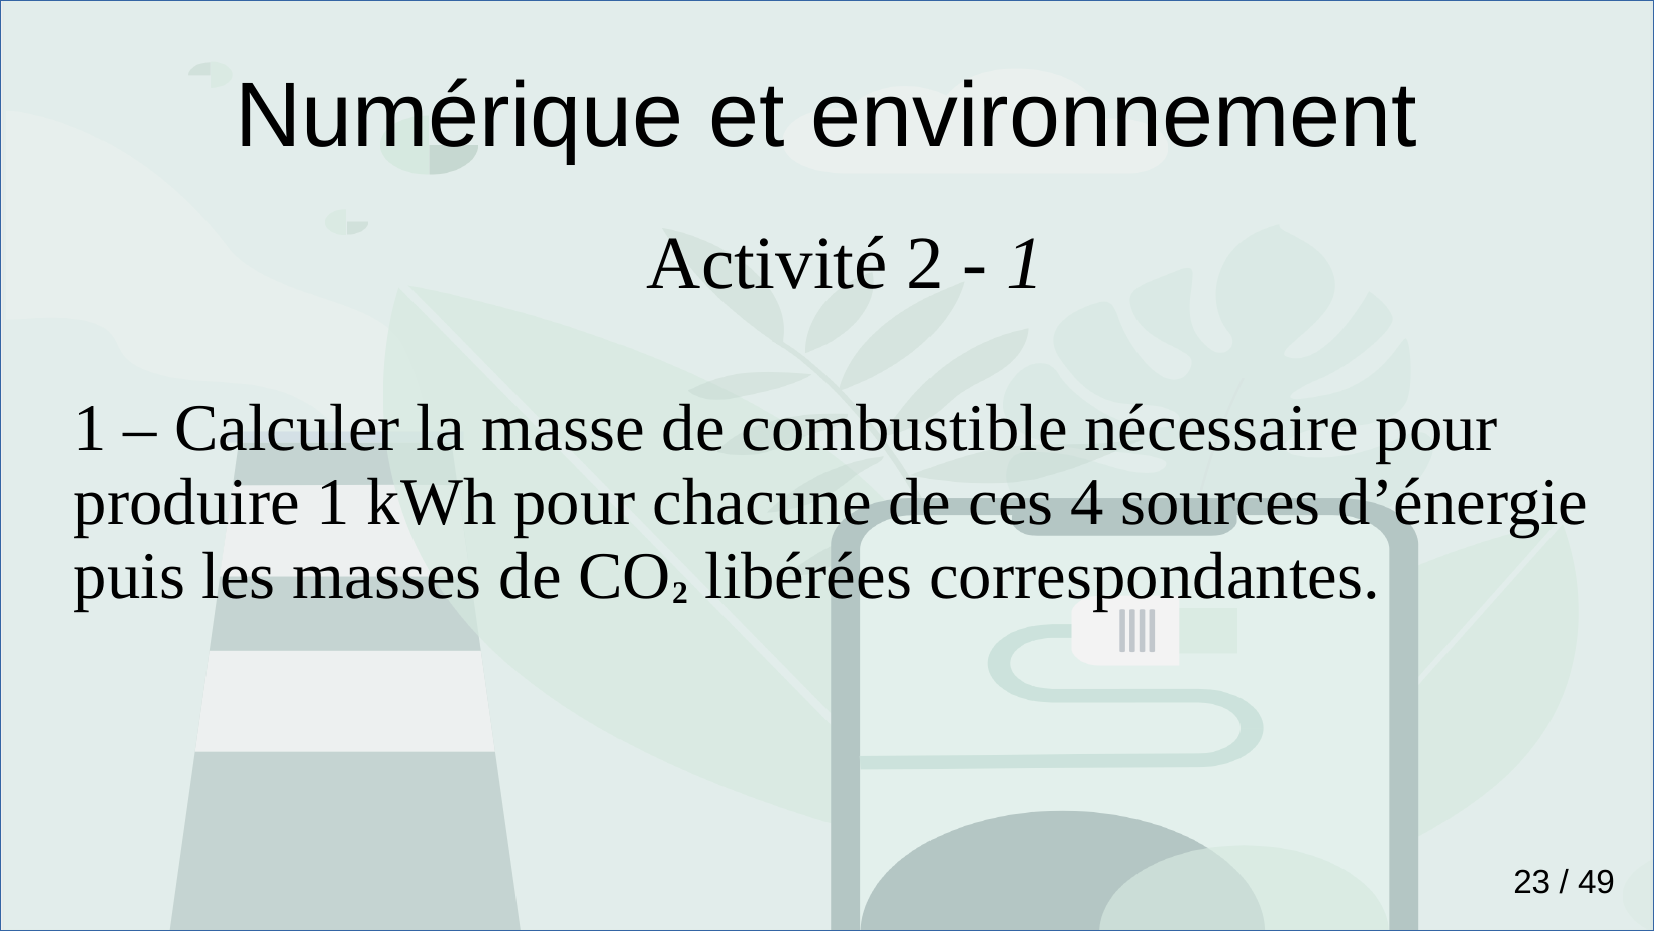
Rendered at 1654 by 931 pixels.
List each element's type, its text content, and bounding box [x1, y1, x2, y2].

text_box <number> / 49 [1341, 855, 1630, 926]
title Numérique et environnement [82, 37, 1571, 193]
text_box [0, 0, 1654, 931]
text_box 1 – Calculer la masse de combustible nécessaire pour produire 1 kWh pour chacune de ces 4 sources d’énergie puis les masses de CO2 libérées correspondantes. [59, 383, 1625, 680]
text_box Activité 2 - 1 [574, 214, 1117, 396]
